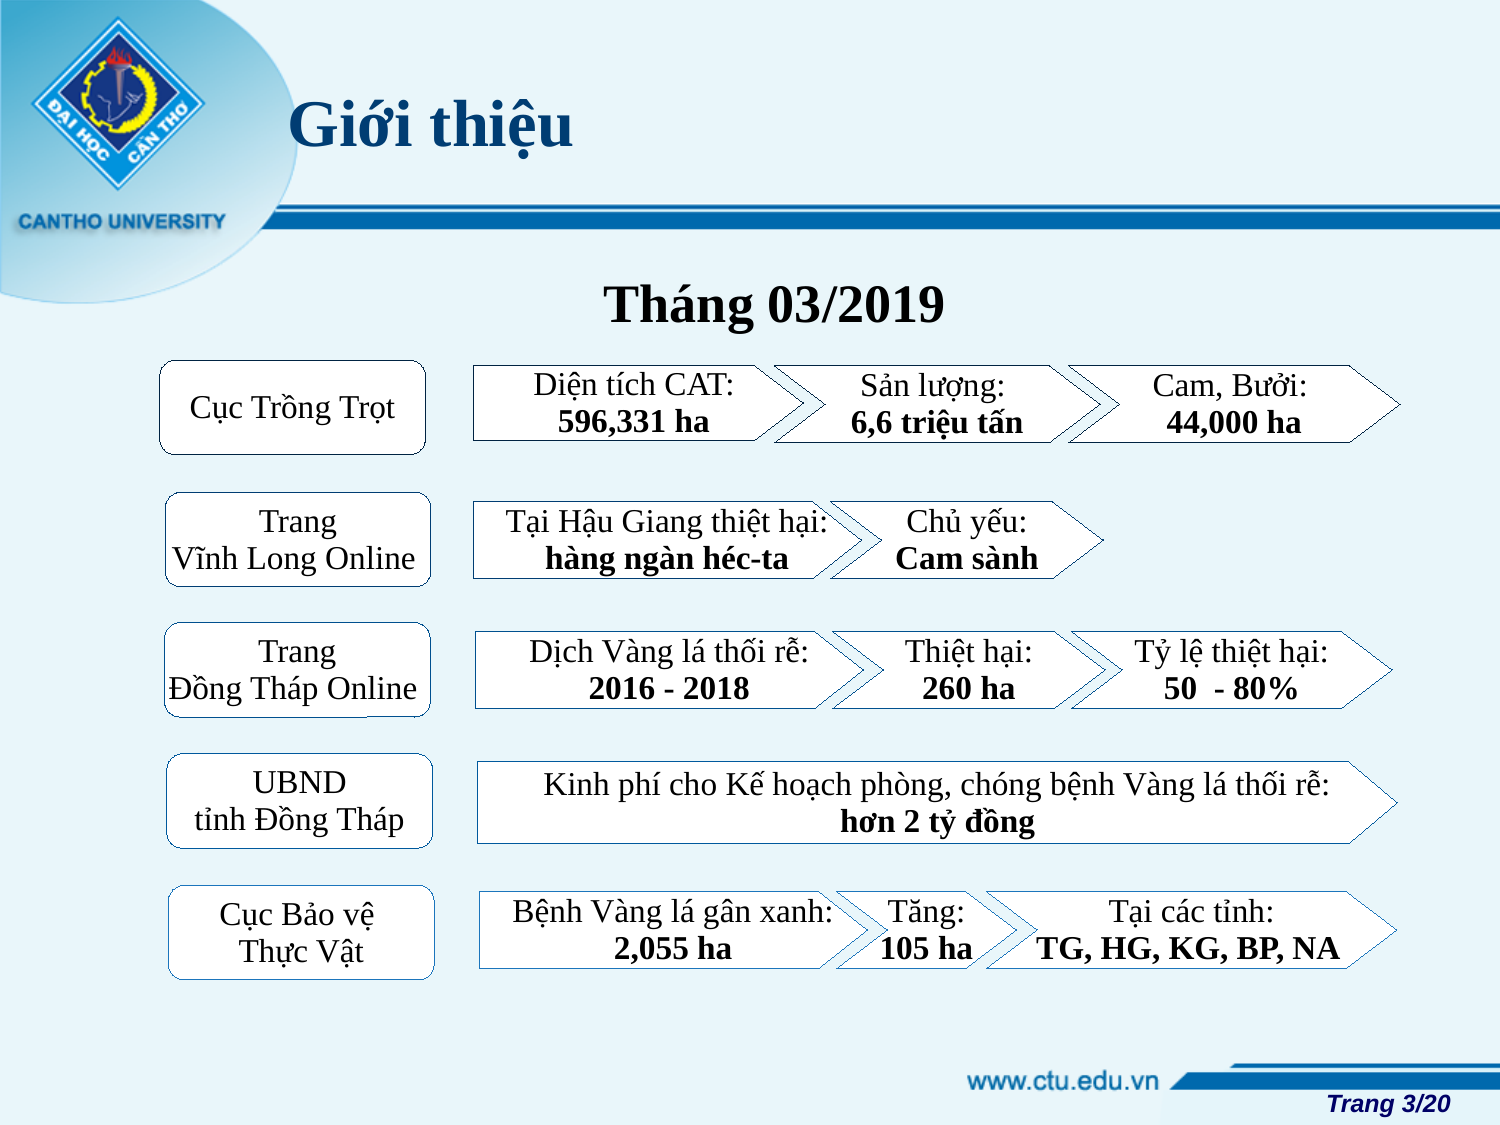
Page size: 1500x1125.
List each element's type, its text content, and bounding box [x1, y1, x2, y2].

text_box Tại Hậu Giang thiệt hại: hàng ngàn héc-ta [473, 501, 862, 579]
picture [0, 0, 1500, 1125]
text_box Sản lượng: 6,6 triệu tấn [774, 365, 1101, 443]
text_box Tăng: 105 ha [836, 891, 1017, 969]
text_box Kinh phí cho Kế hoạch phòng, chóng bệnh Vàng lá thối rễ: hơn 2 tỷ đồng [477, 761, 1398, 844]
text_box UBND tỉnh Đồng Tháp [166, 753, 433, 849]
text_box Trang Đồng Tháp Online [164, 622, 431, 718]
text_box Tháng 03/2019 [99, 262, 1450, 347]
text_box Dịch Vàng lá thối rễ: 2016 - 2018 [475, 631, 864, 709]
text_box Bệnh Vàng lá gân xanh: 2,055 ha [479, 891, 868, 969]
text_box Cục Bảo vệ Thực Vật [168, 885, 435, 980]
text_box Tại các tỉnh: TG, HG, KG, BP, NA [986, 891, 1397, 969]
text_box Chủ yếu: Cam sành [830, 501, 1104, 579]
text_box Cục Trồng Trọt [159, 360, 426, 455]
text_box Trang Vĩnh Long Online [165, 492, 431, 587]
text_box Diện tích CAT: 596,331 ha [473, 365, 804, 441]
text_box Trang 3/20 [1311, 1080, 1497, 1125]
text_box Cam, Bưởi: 44,000 ha [1068, 365, 1401, 443]
title Giới thiệu [287, 46, 1450, 202]
text_box Tỷ lệ thiệt hại: 50 - 80% [1071, 631, 1393, 709]
text_box Thiệt hại: 260 ha [832, 631, 1106, 709]
